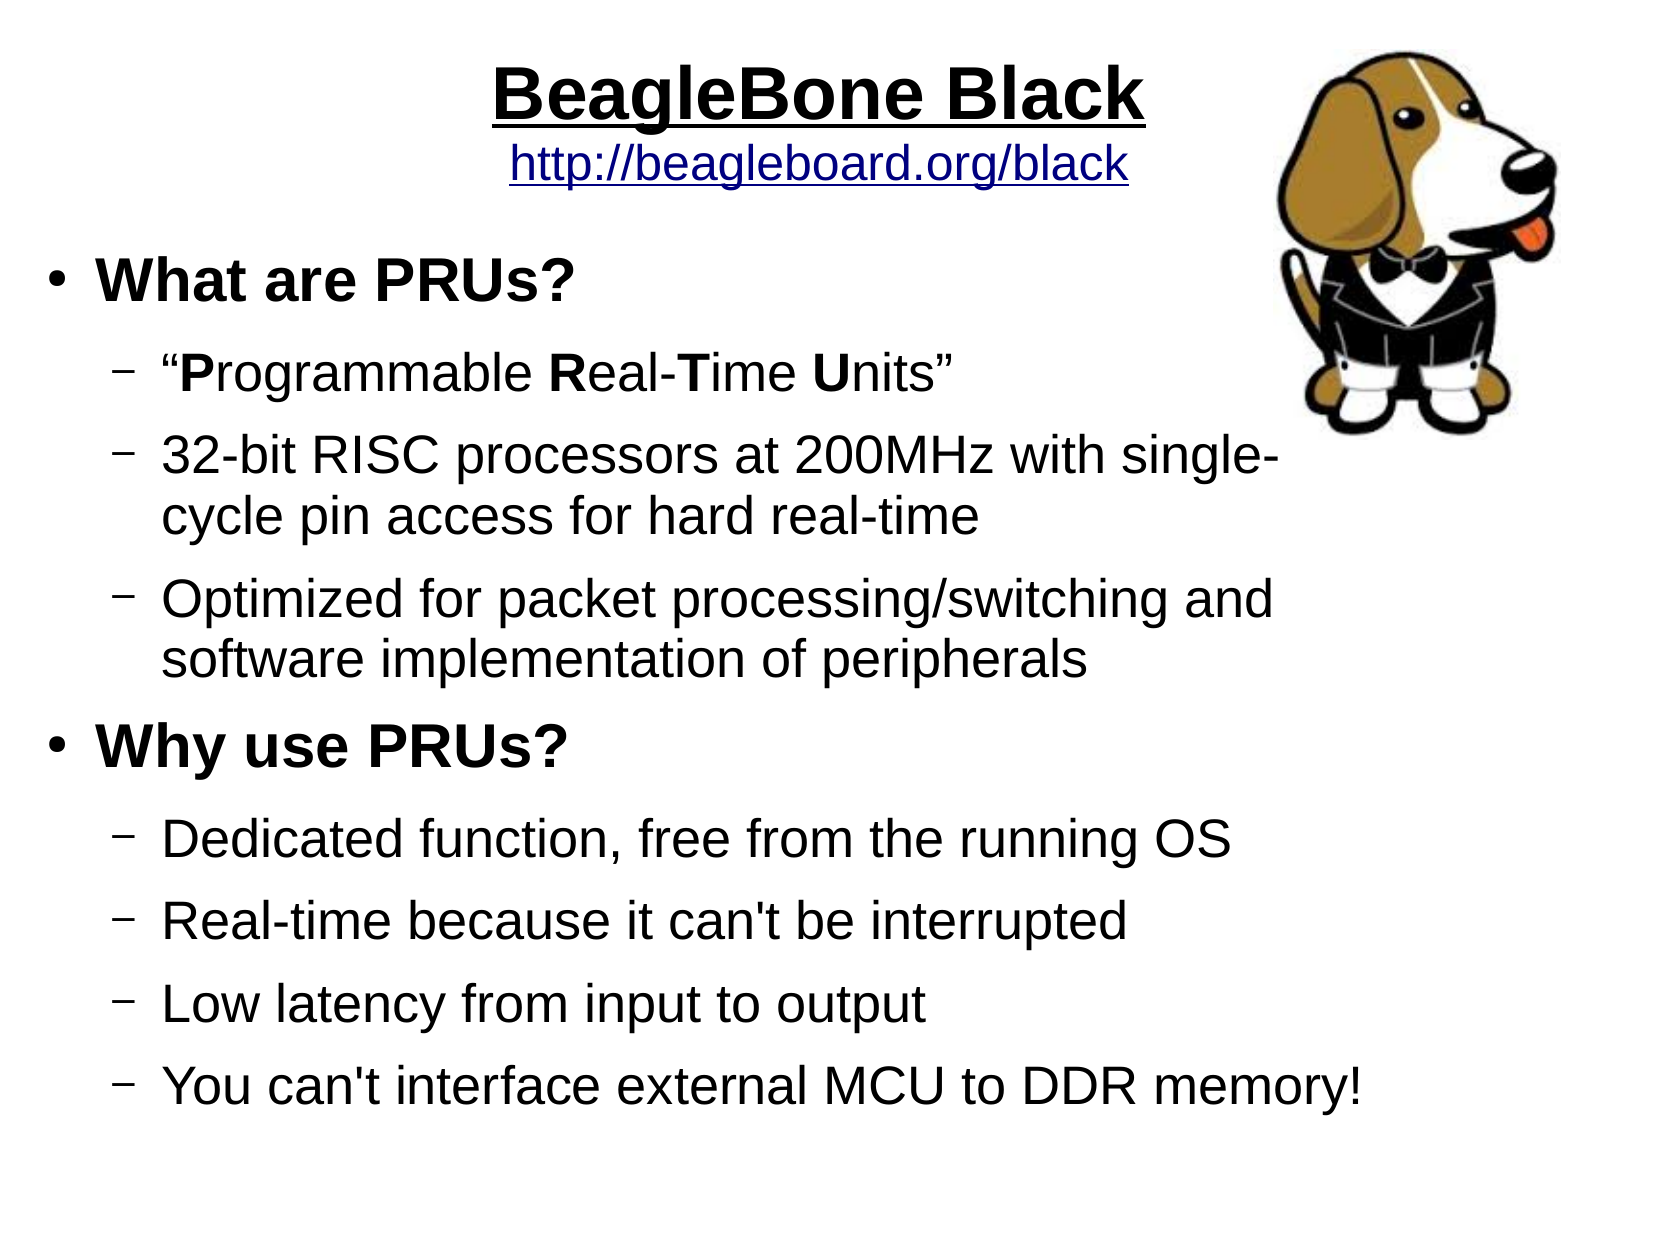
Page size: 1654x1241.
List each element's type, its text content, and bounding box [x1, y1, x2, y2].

picture [1273, 49, 1561, 440]
title BeagleBone Black http://beagleboard.org/black [75, 17, 1564, 225]
list What are PRUs? “Programmable Real-Time Units” 32-bit RISC processors at 200MHz with single-cycle pin access for hard real-time Optimized for packet processing/switching and software implementation of peripherals Why use PRUs? Dedicated function, free from the running OS Real-time because it can't be interrupted Low latency from input to output You can't interface external MCU to DDR memory! [30, 177, 1381, 1183]
